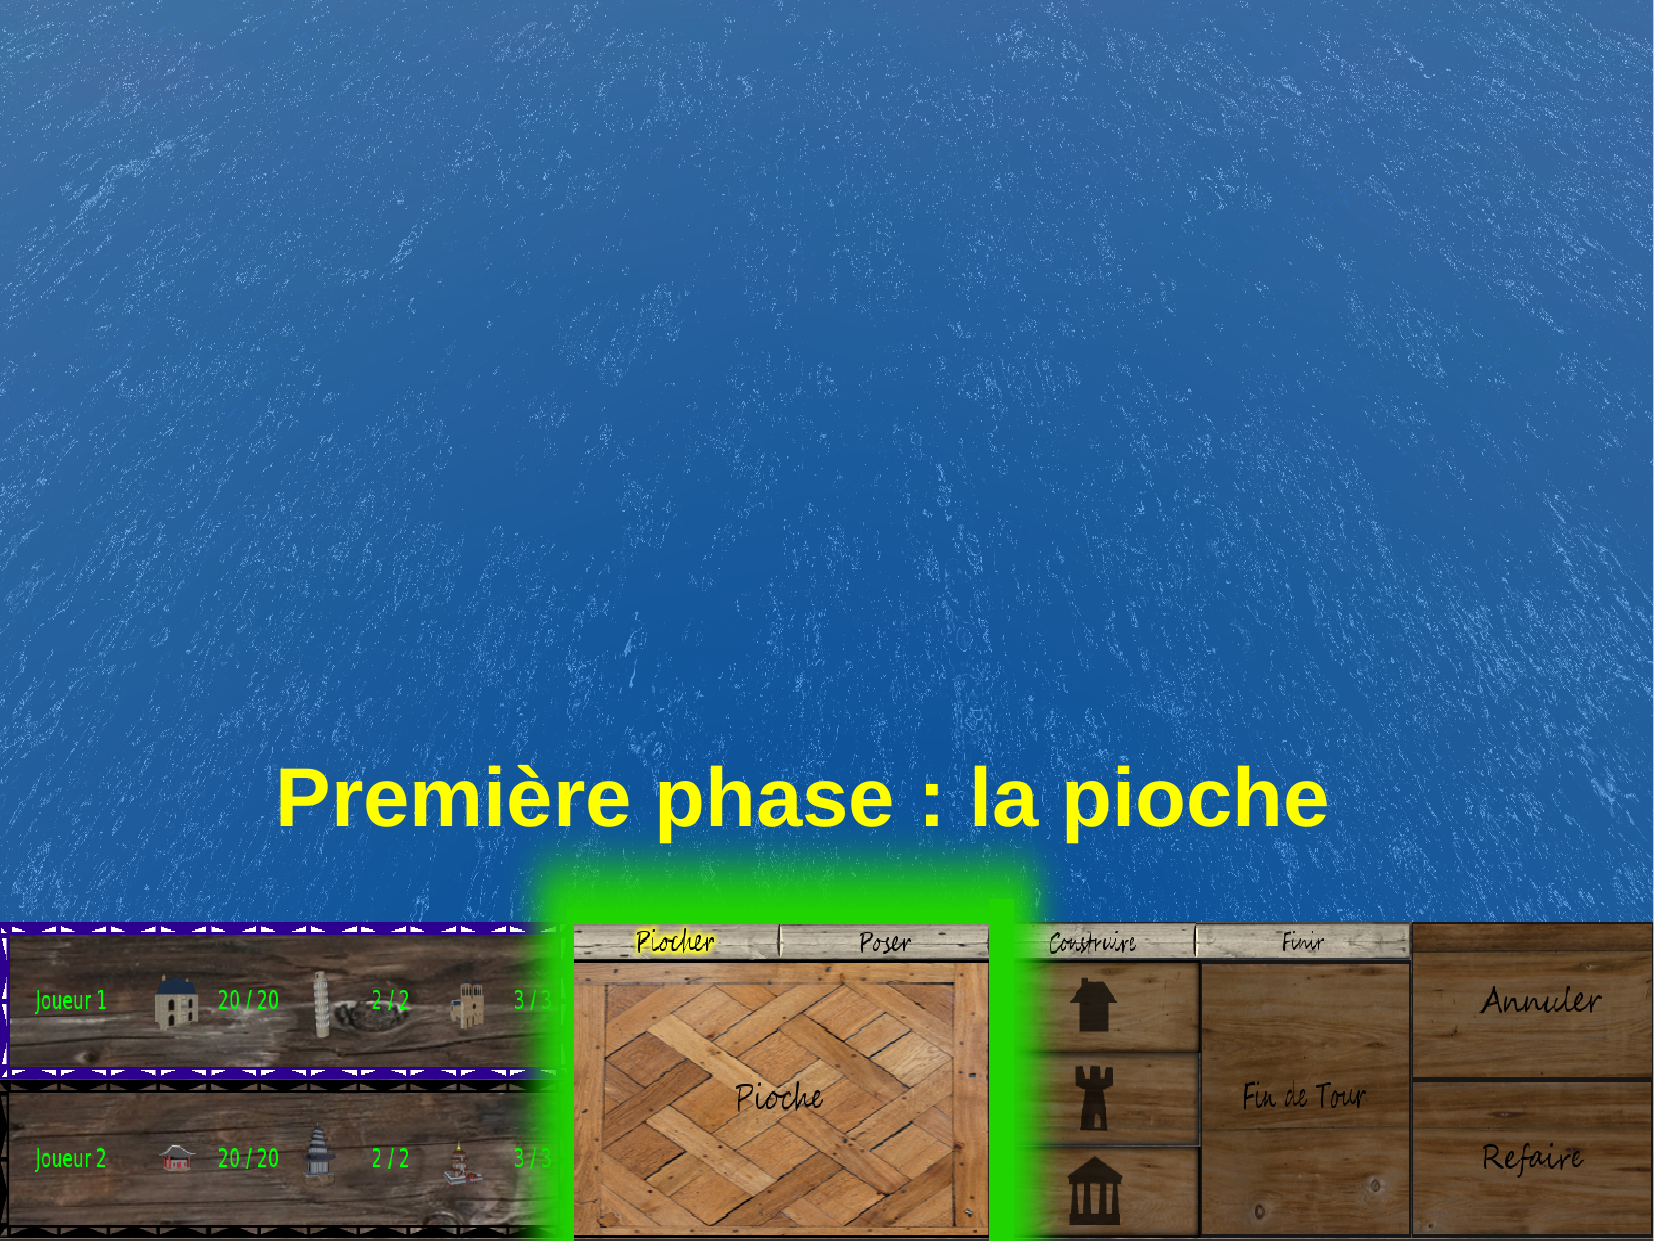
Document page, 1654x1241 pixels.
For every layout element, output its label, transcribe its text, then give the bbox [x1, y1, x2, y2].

subtitle Première phase : la pioche [59, 438, 1548, 1158]
picture [0, 0, 1654, 1241]
